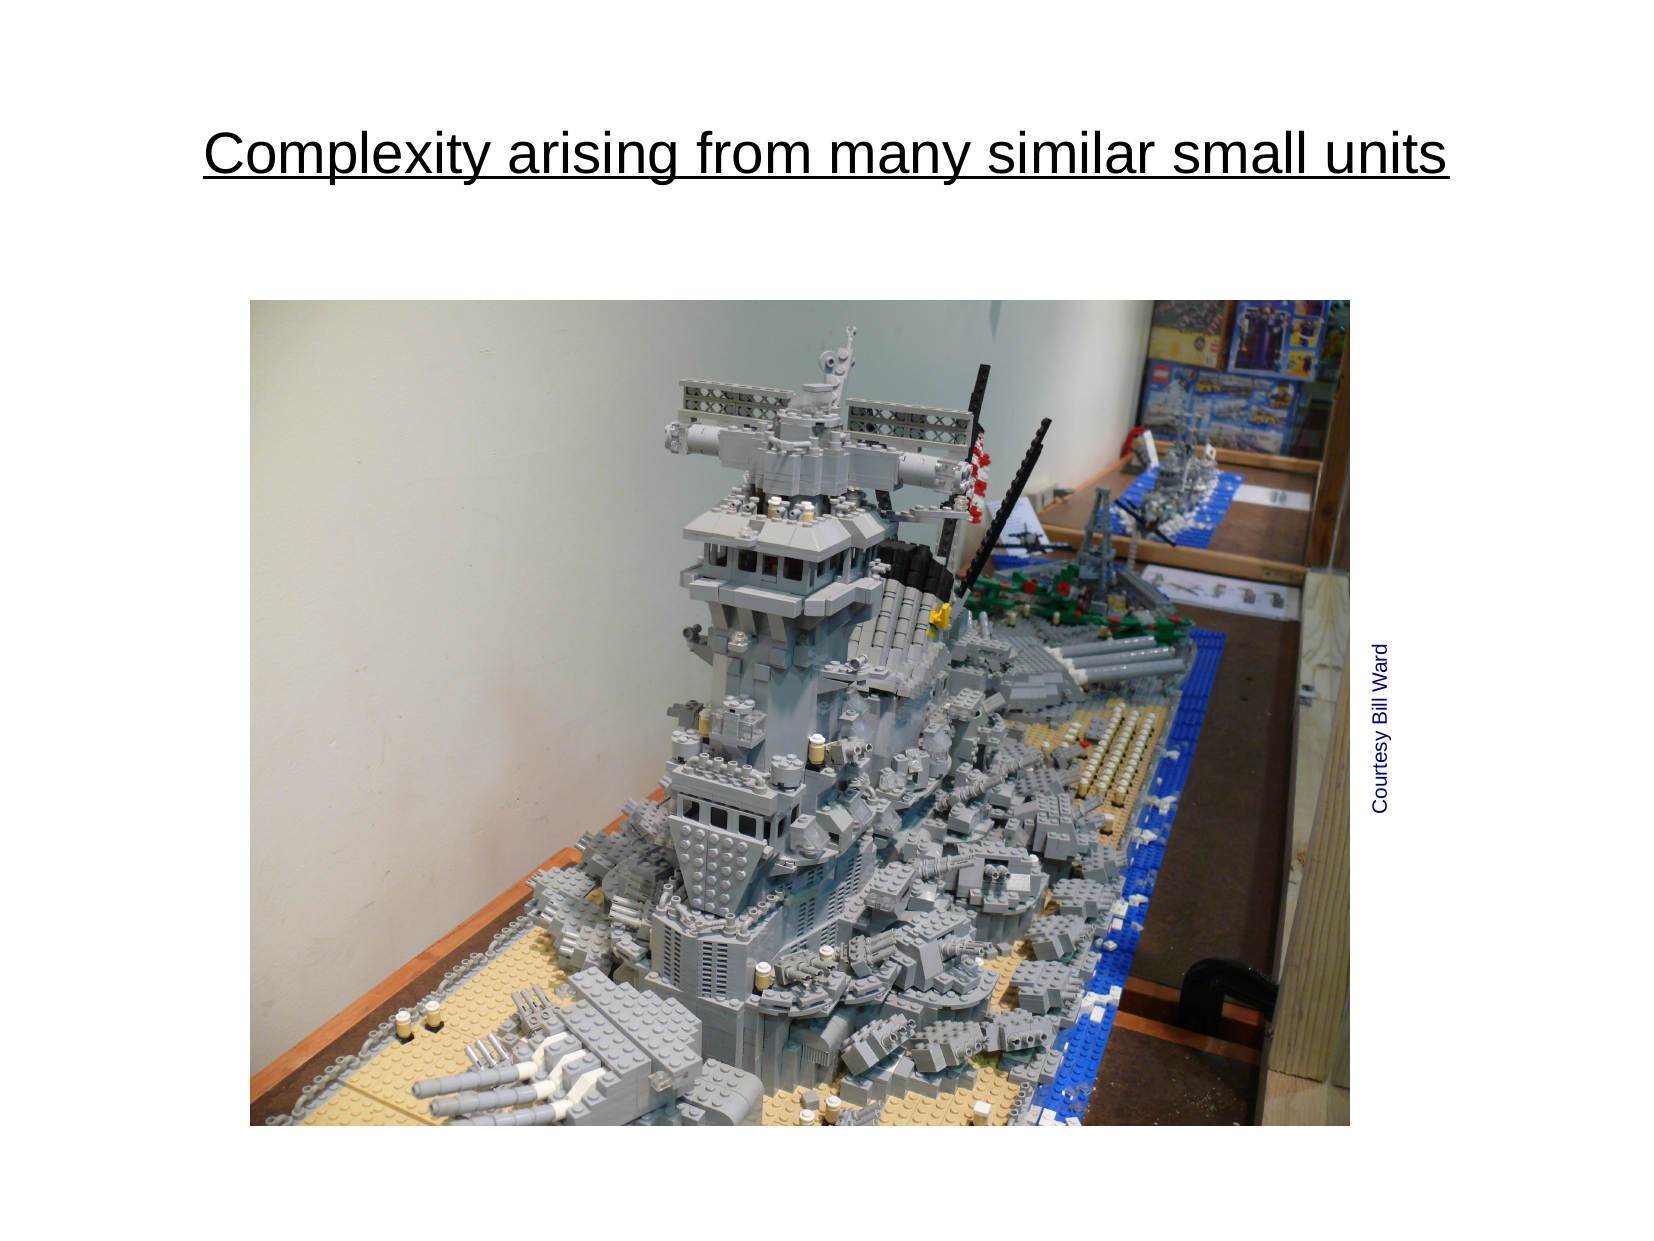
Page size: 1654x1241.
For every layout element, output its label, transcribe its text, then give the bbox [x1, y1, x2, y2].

text_box Courtesy Bill Ward [1360, 628, 1399, 830]
title Complexity arising from many similar small units [82, 49, 1571, 257]
picture [250, 300, 1350, 1126]
